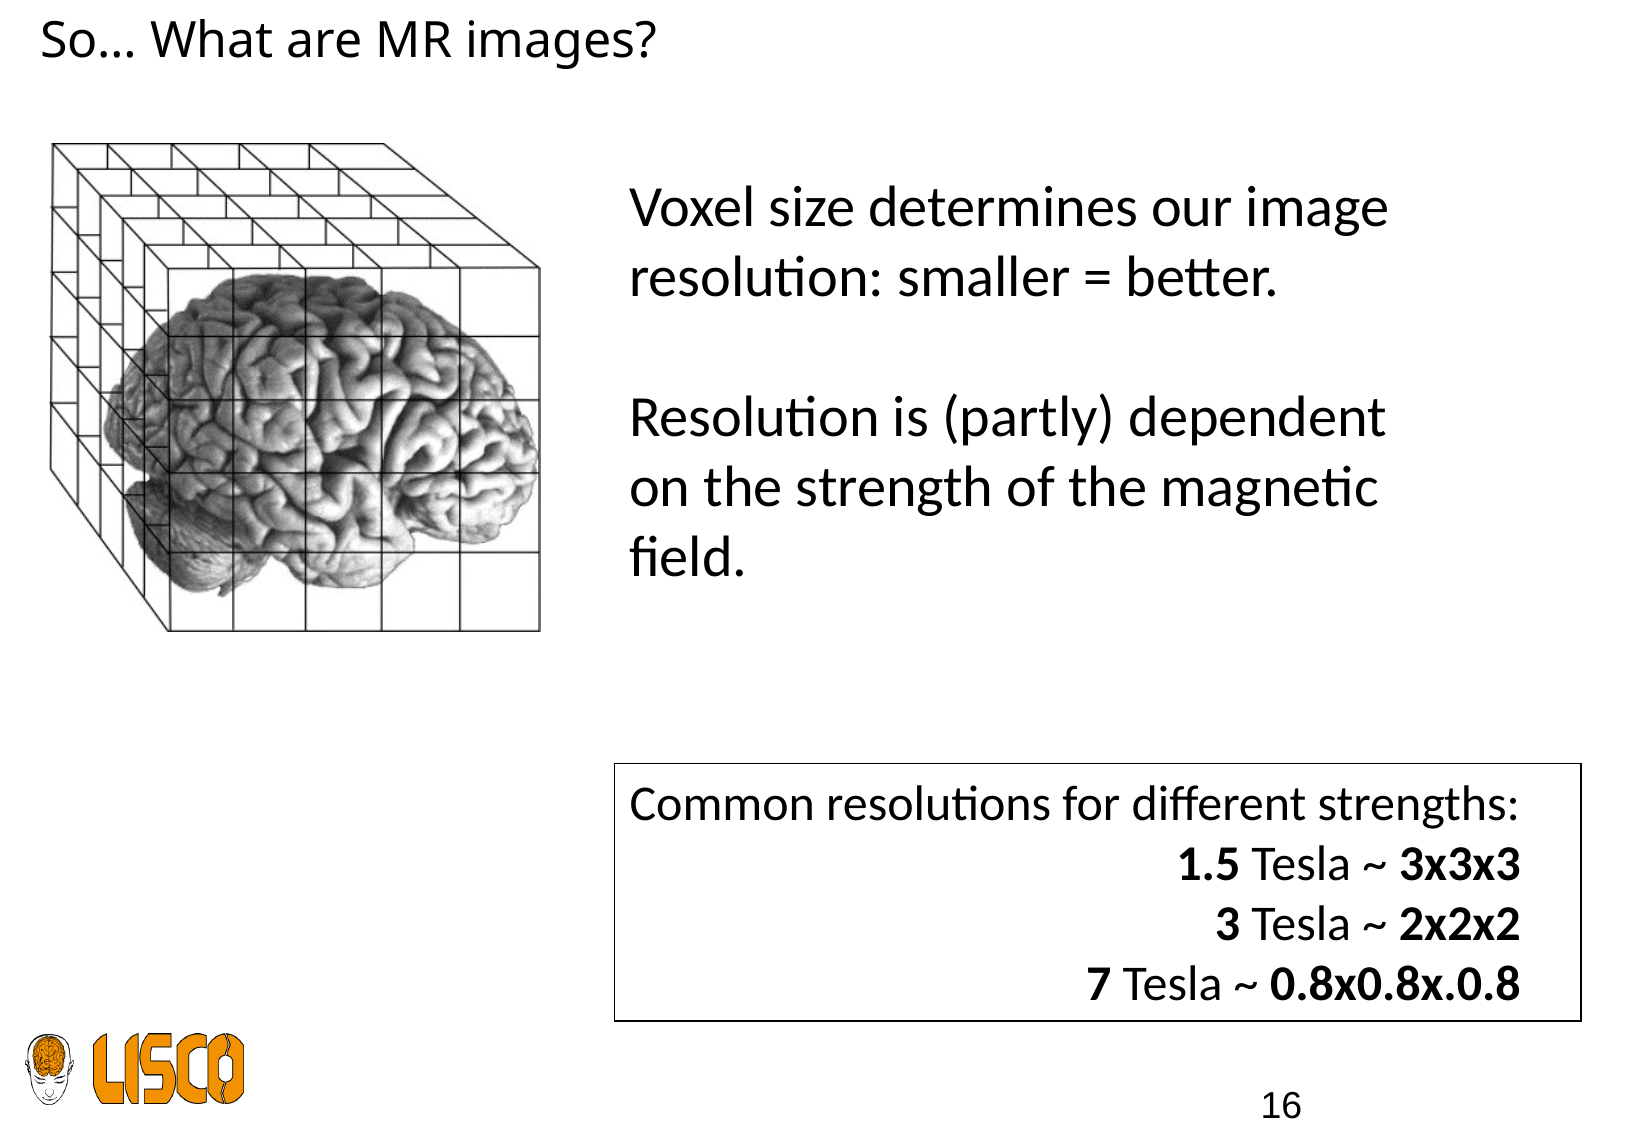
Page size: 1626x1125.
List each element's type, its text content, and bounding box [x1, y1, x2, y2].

text_box Common resolutions for different strengths: 1.5 Tesla ~ 3x3x3 3 Tesla ~ 2x2x2 7 Tesla ~ 0.8x0.8x.0.8 [614, 763, 1582, 1021]
picture [49, 143, 541, 632]
picture [25, 1034, 74, 1105]
text_box So… What are MR images? [25, 0, 1131, 121]
picture [93, 1033, 244, 1104]
text_box Voxel size determines our image resolution: smaller = better. Resolution is (partly) dependent on the strength of the magnetic field. [615, 160, 1472, 563]
